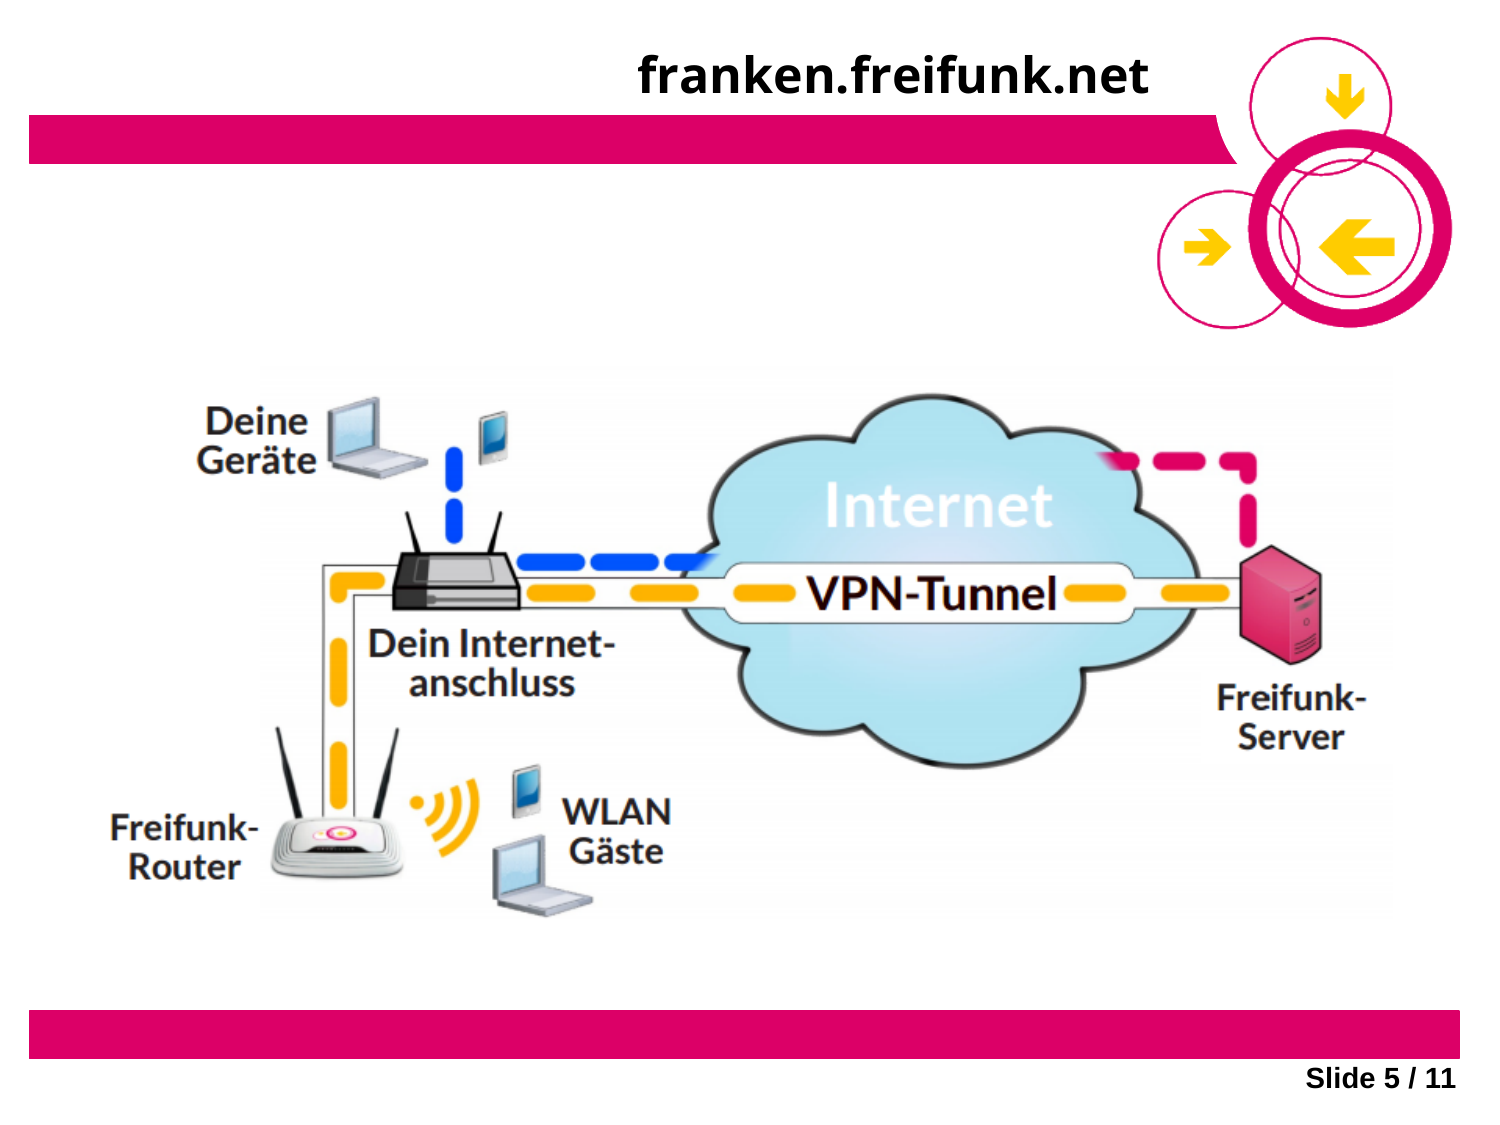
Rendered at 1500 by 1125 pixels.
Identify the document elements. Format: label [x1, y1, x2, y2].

picture [94, 366, 1393, 922]
picture [1150, 32, 1461, 332]
